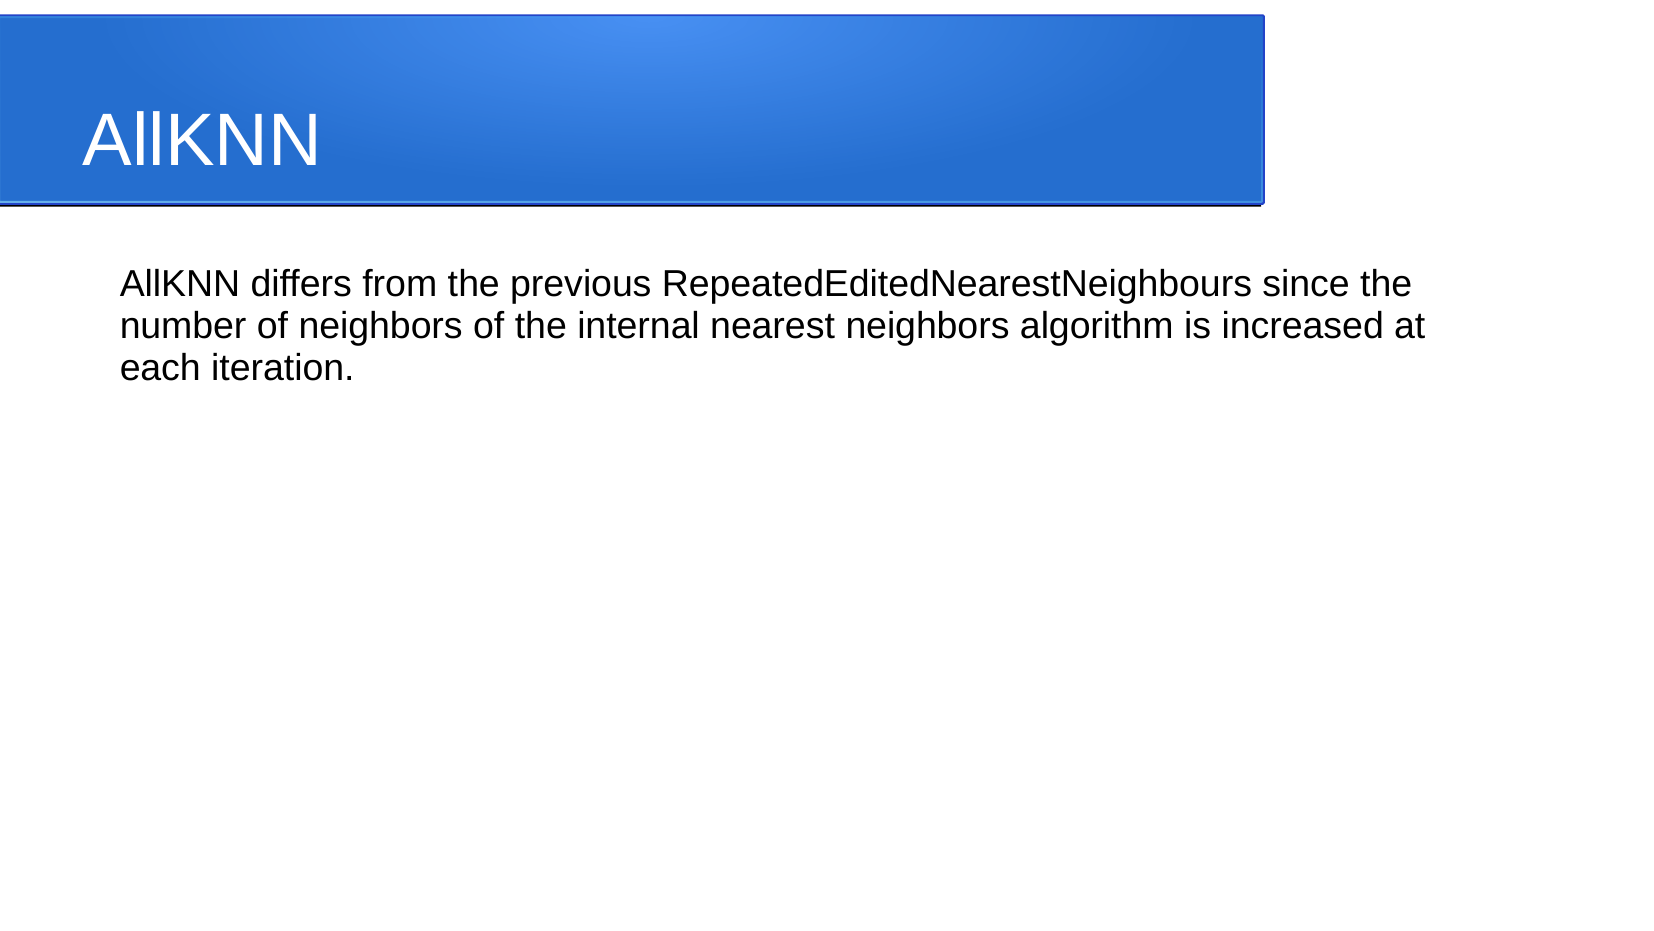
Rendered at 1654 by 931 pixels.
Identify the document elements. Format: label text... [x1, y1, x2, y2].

title AllKNN [82, 15, 1235, 265]
text_box AllKNN differs from the previous RepeatedEditedNearestNeighbours since the number of neighbors of the internal nearest neighbors algorithm is increased at each iteration. [105, 255, 1471, 396]
